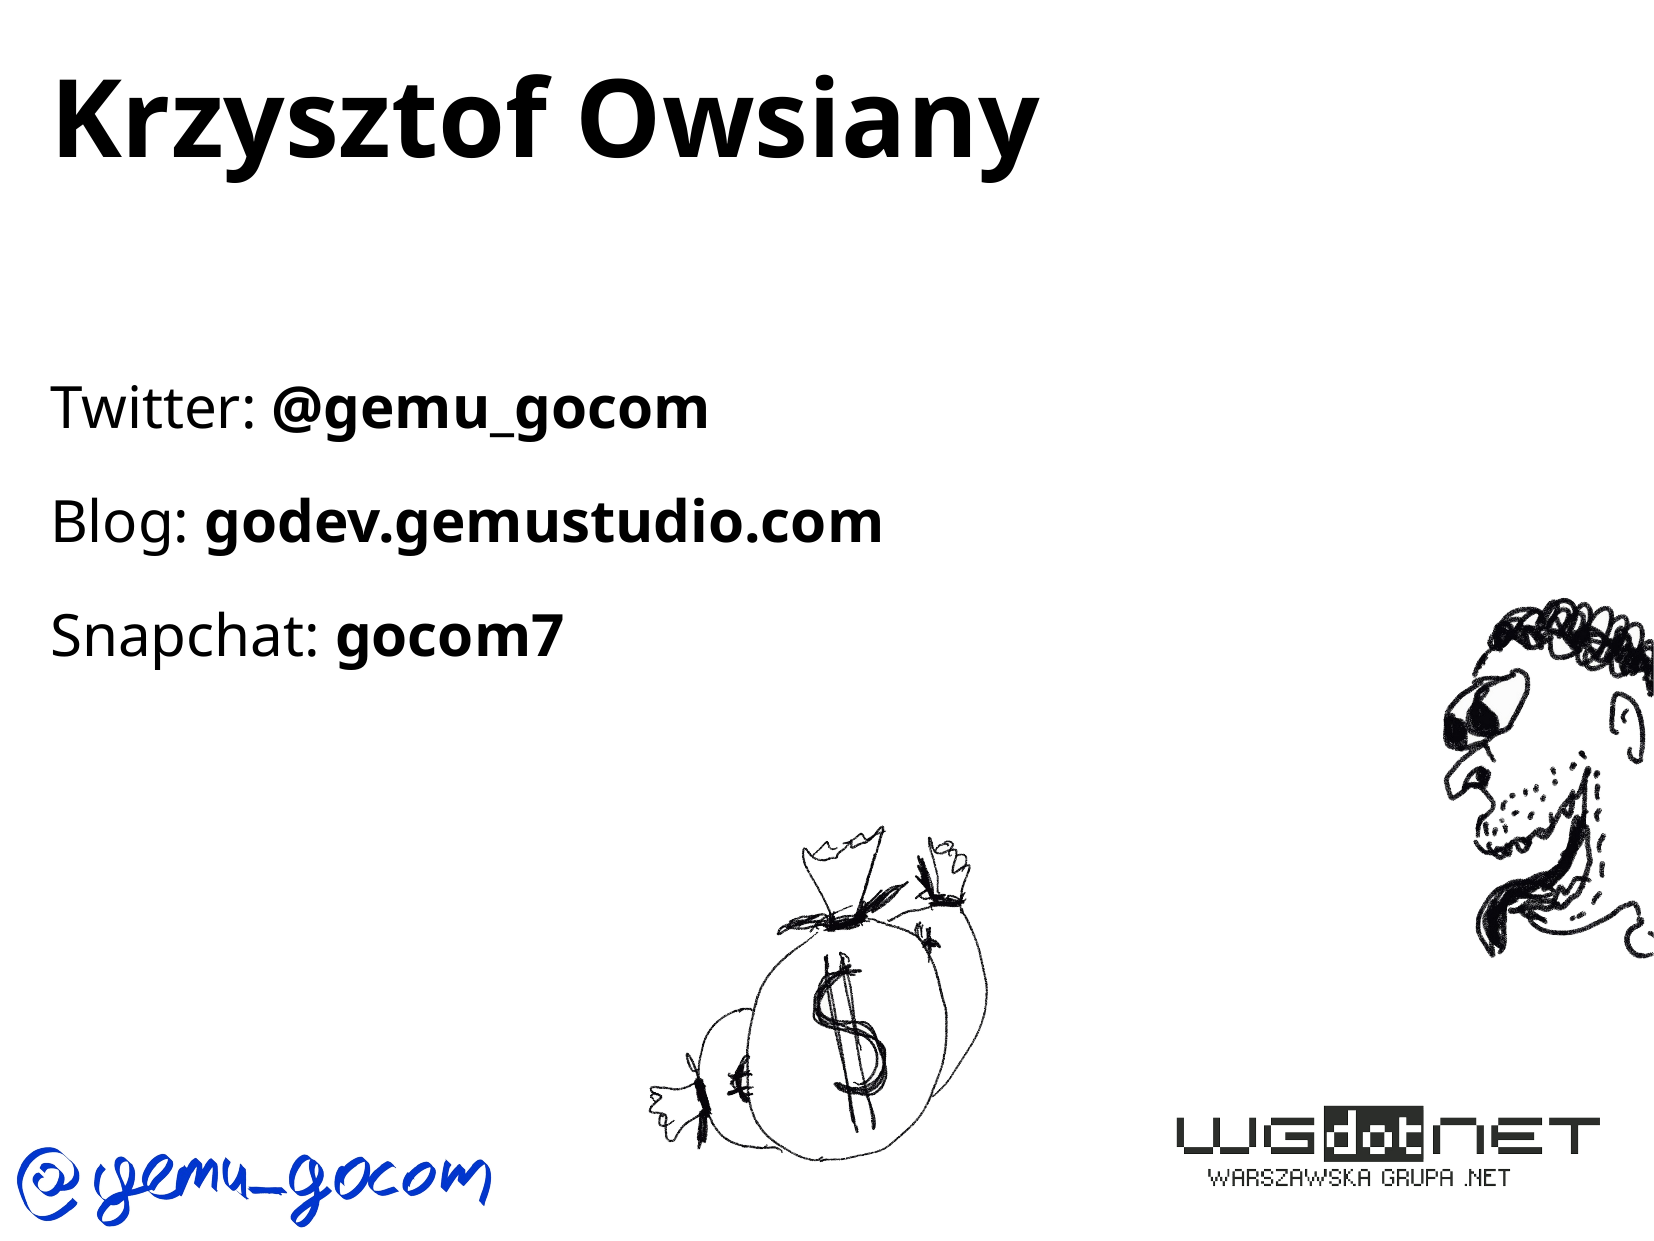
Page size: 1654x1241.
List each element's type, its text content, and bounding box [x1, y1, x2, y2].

picture [11, 1129, 497, 1241]
picture [1417, 596, 1654, 975]
picture [632, 815, 1004, 1205]
text_box Krzysztof Owsiany [35, 27, 1570, 194]
picture [1169, 1103, 1603, 1193]
text_box Twitter: @gemu_gocom Blog: godev.gemustudio.com Snapchat: gocom7 [35, 200, 1170, 827]
